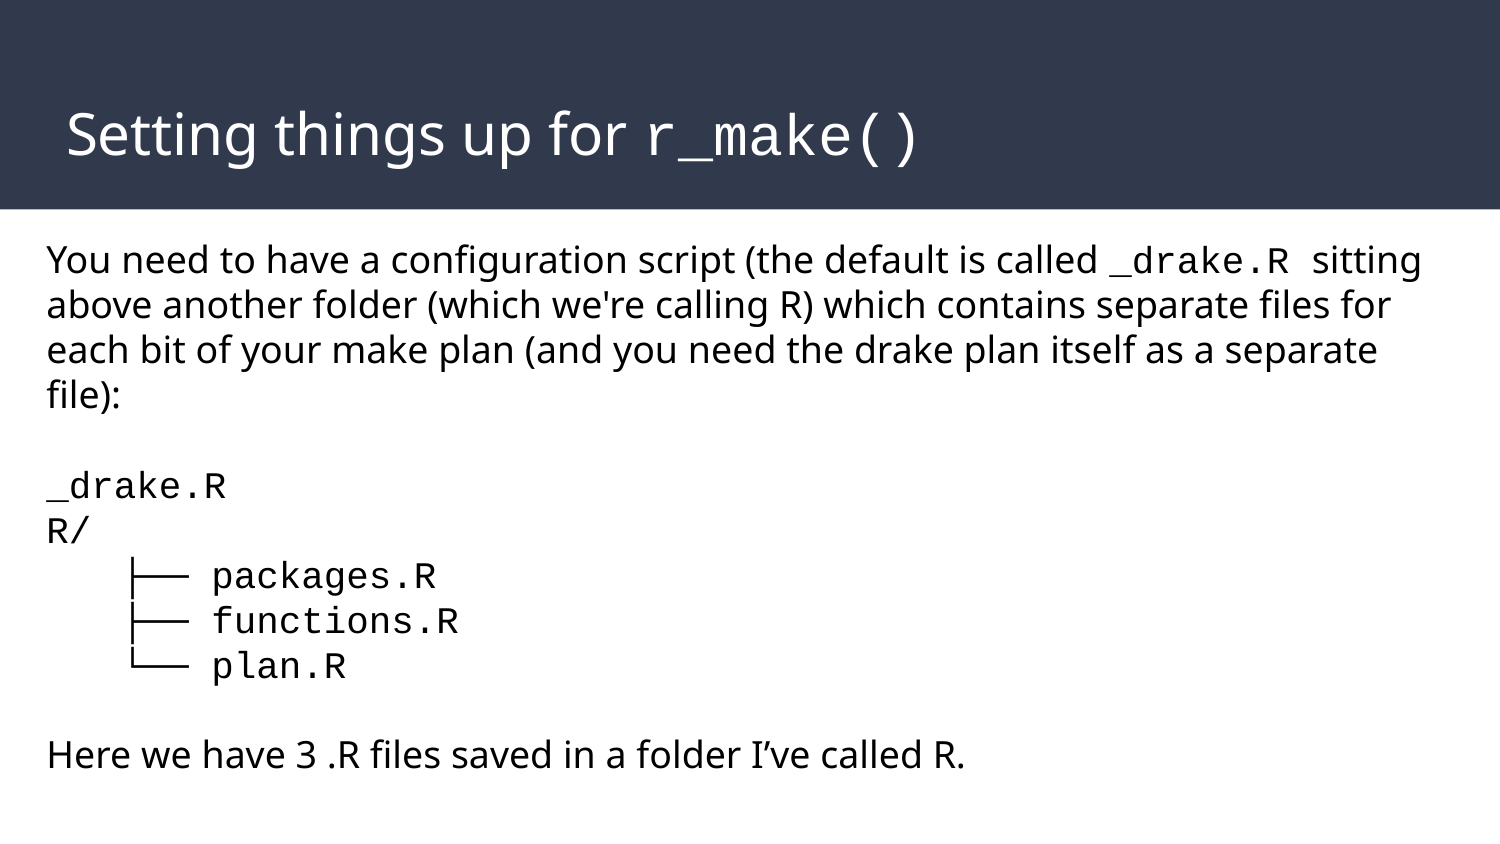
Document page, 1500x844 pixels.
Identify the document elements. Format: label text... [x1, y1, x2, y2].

title Setting things up for r_make() [51, 82, 1449, 185]
text_box You need to have a configuration script (the default is called _drake.R sitting above another folder (which we're calling R) which contains separate files for each bit of your make plan (and you need the drake plan itself as a separate file): _drake.R R/ ├── packages.R ├── functions.R └── plan.R Here we have 3 .R files saved in a folder I’ve called R. [31, 221, 1463, 812]
